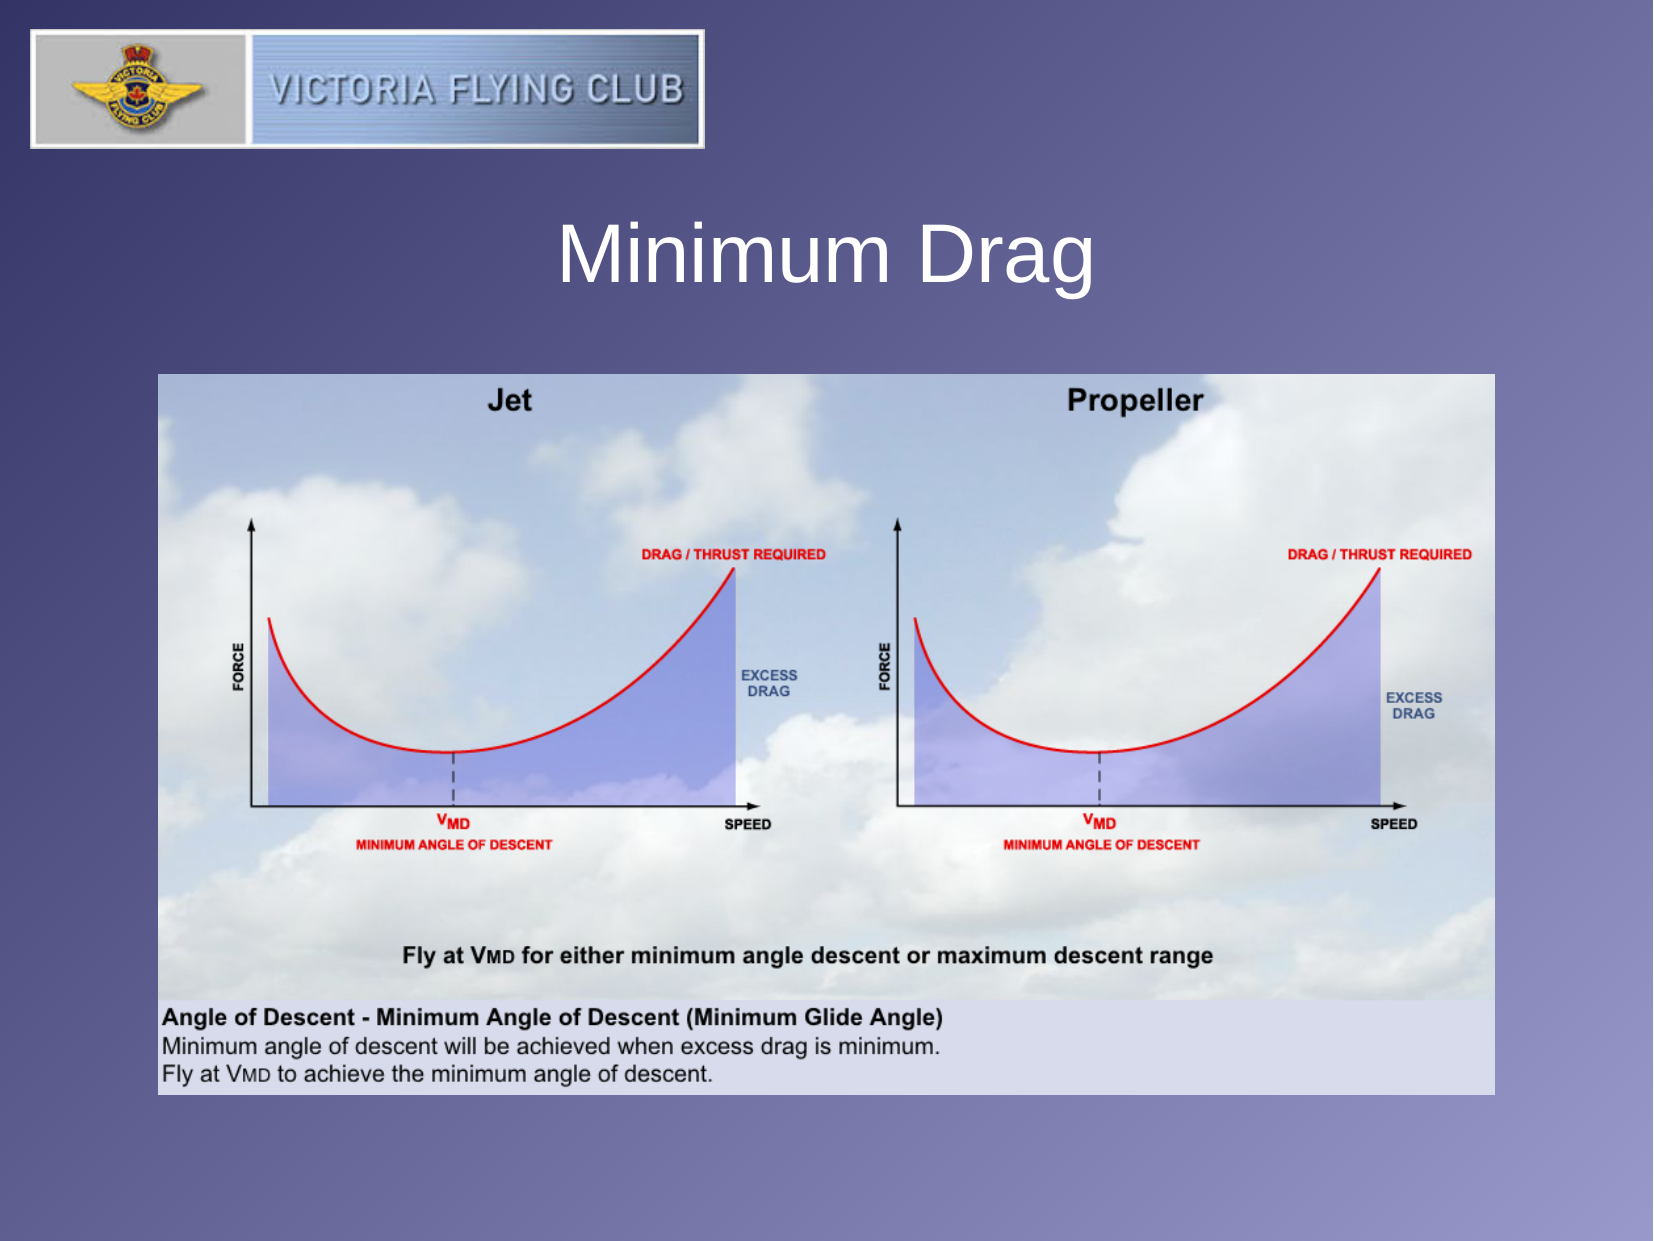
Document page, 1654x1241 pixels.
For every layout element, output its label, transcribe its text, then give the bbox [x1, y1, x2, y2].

picture [158, 374, 1495, 1095]
title Minimum Drag [82, 150, 1571, 358]
picture [30, 29, 705, 149]
